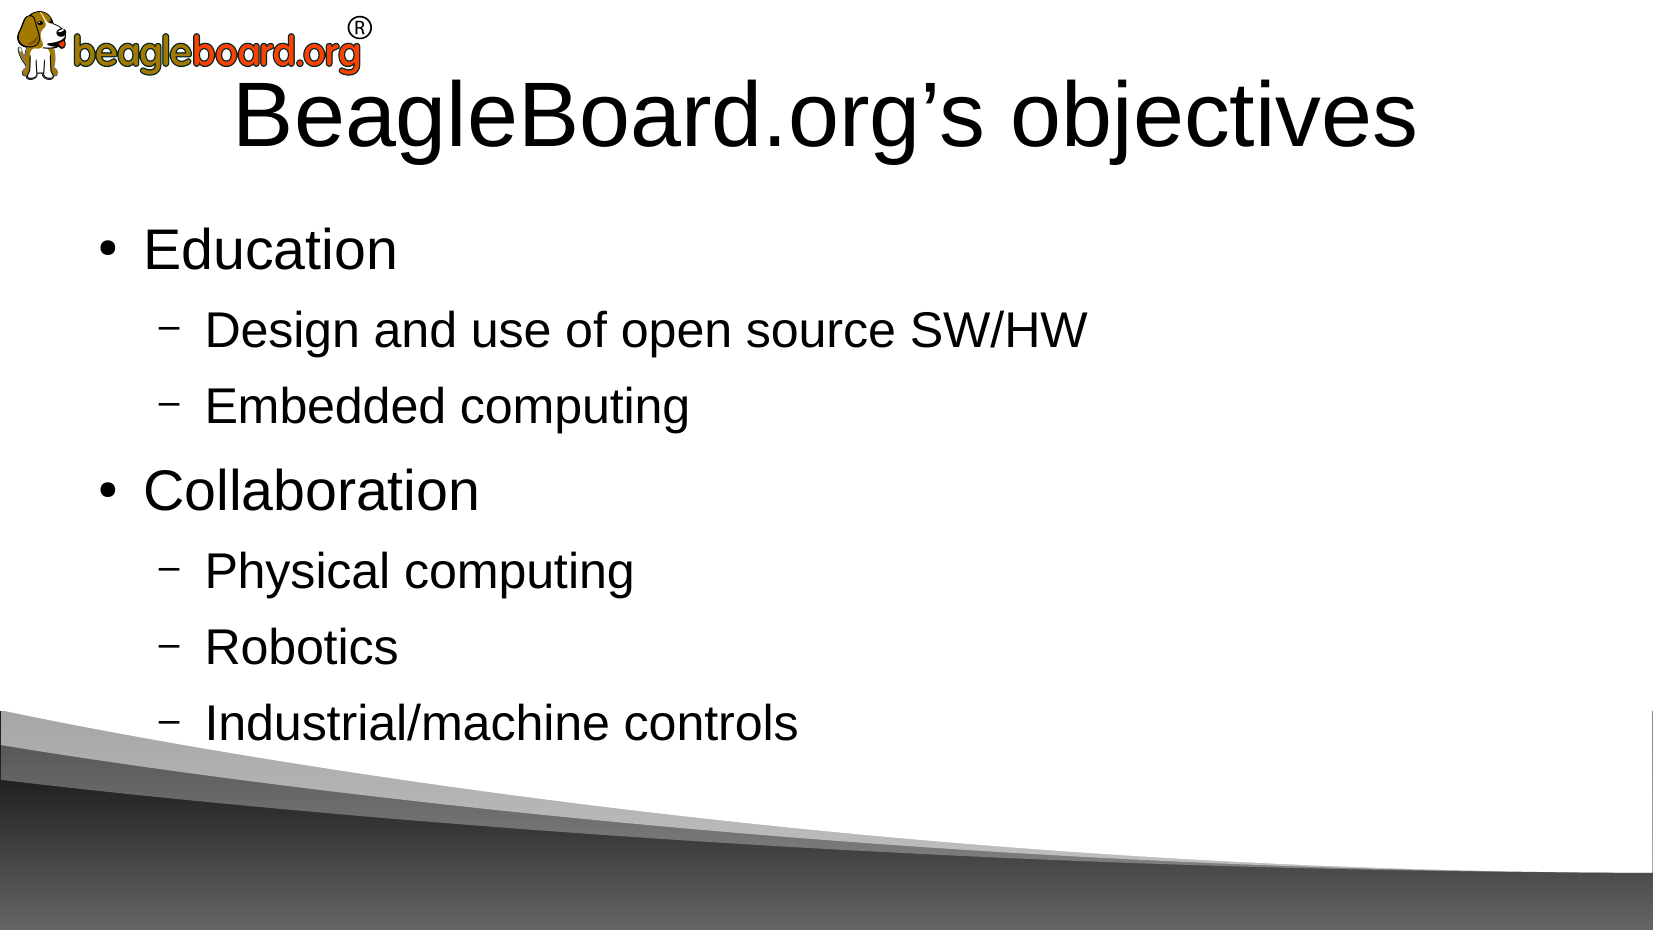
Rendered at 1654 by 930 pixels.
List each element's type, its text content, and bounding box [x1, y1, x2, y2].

title BeagleBoard.org’s objectives [82, 37, 1571, 193]
picture [17, 11, 372, 80]
list Education Design and use of open source SW/HW Embedded computing Collaboration Physical computing Robotics Industrial/machine controls [82, 217, 1571, 757]
